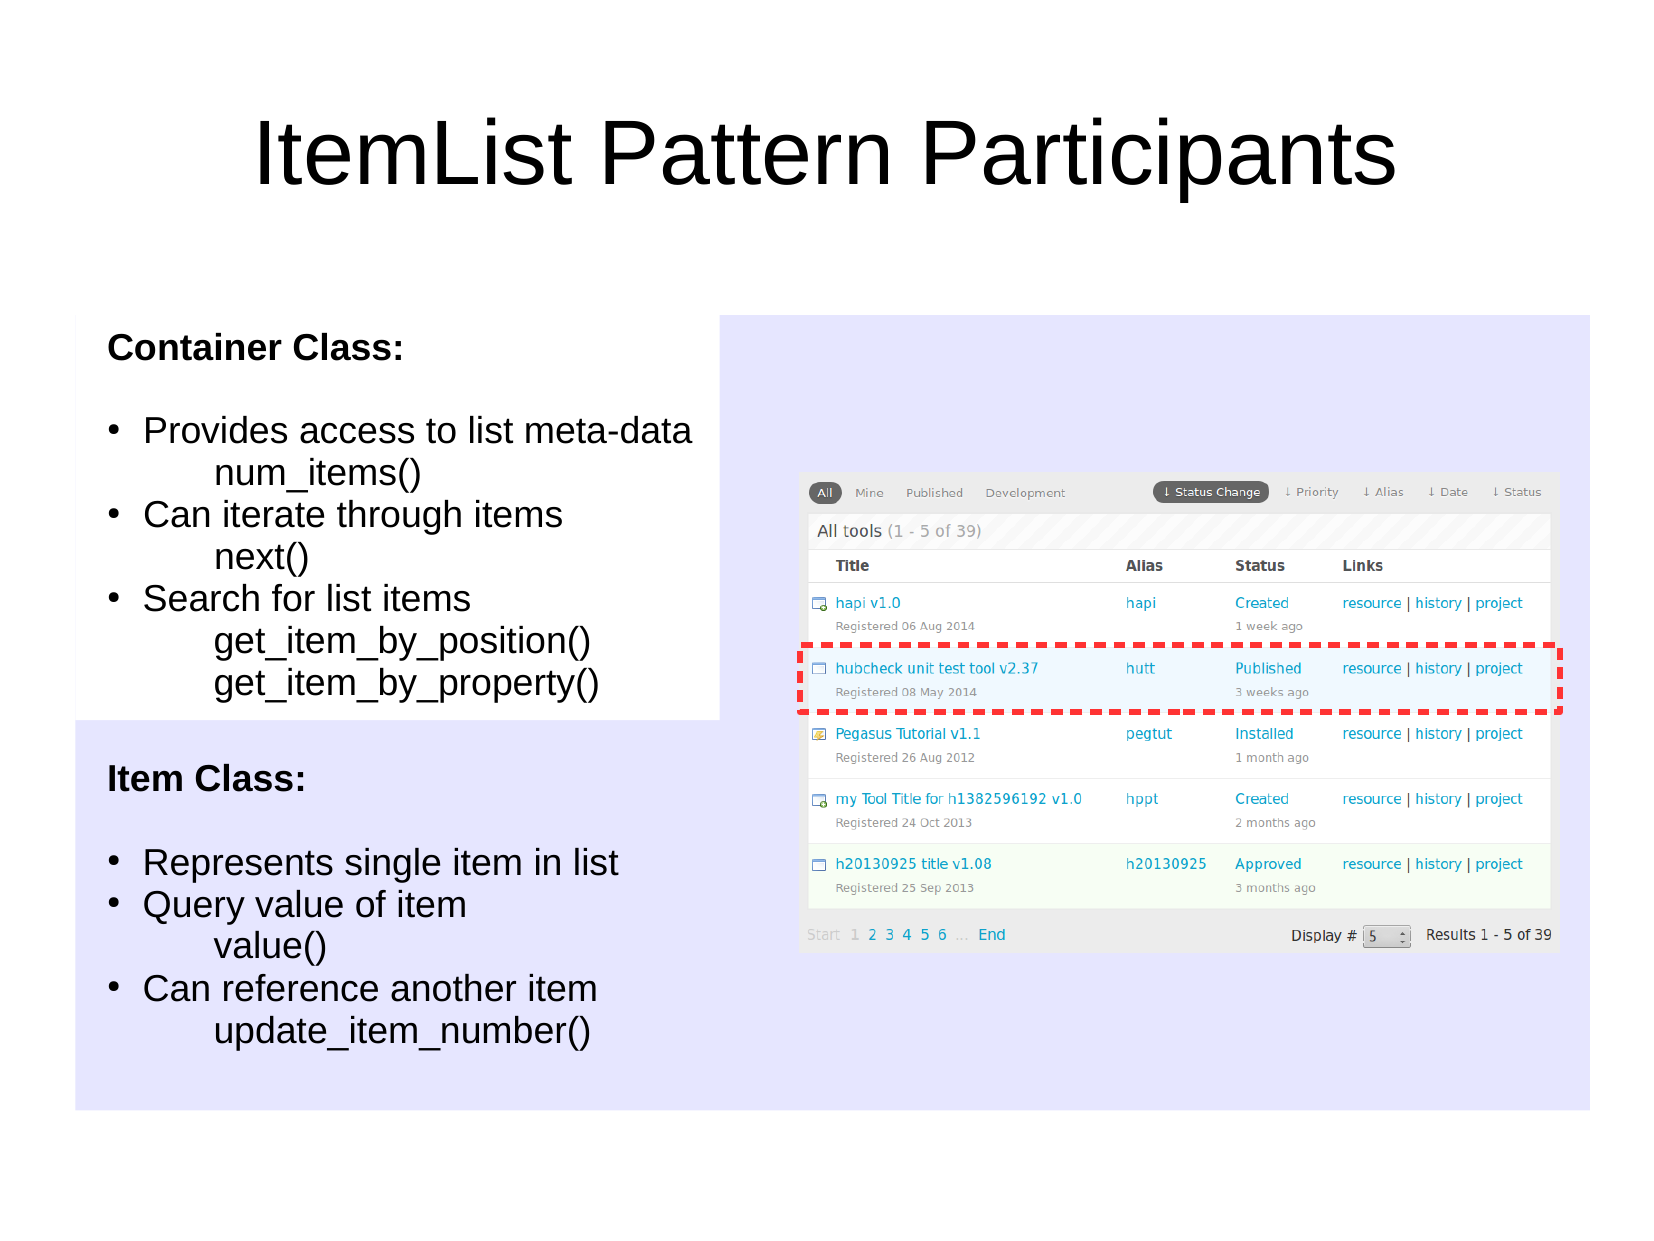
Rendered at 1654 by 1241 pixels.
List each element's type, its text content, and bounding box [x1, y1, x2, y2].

text_box Container Class: Provides access to list meta-data num_items() Can iterate through items next() Search for list items get_item_by_position() get_item_by_property() [92, 318, 708, 712]
picture [799, 472, 1560, 953]
text_box Item Class: Represents single item in list Query value of item value() Can reference another item update_item_number() [92, 749, 720, 1059]
text_box [75, 314, 1590, 1111]
title ItemList Pattern Participants [82, 49, 1571, 257]
